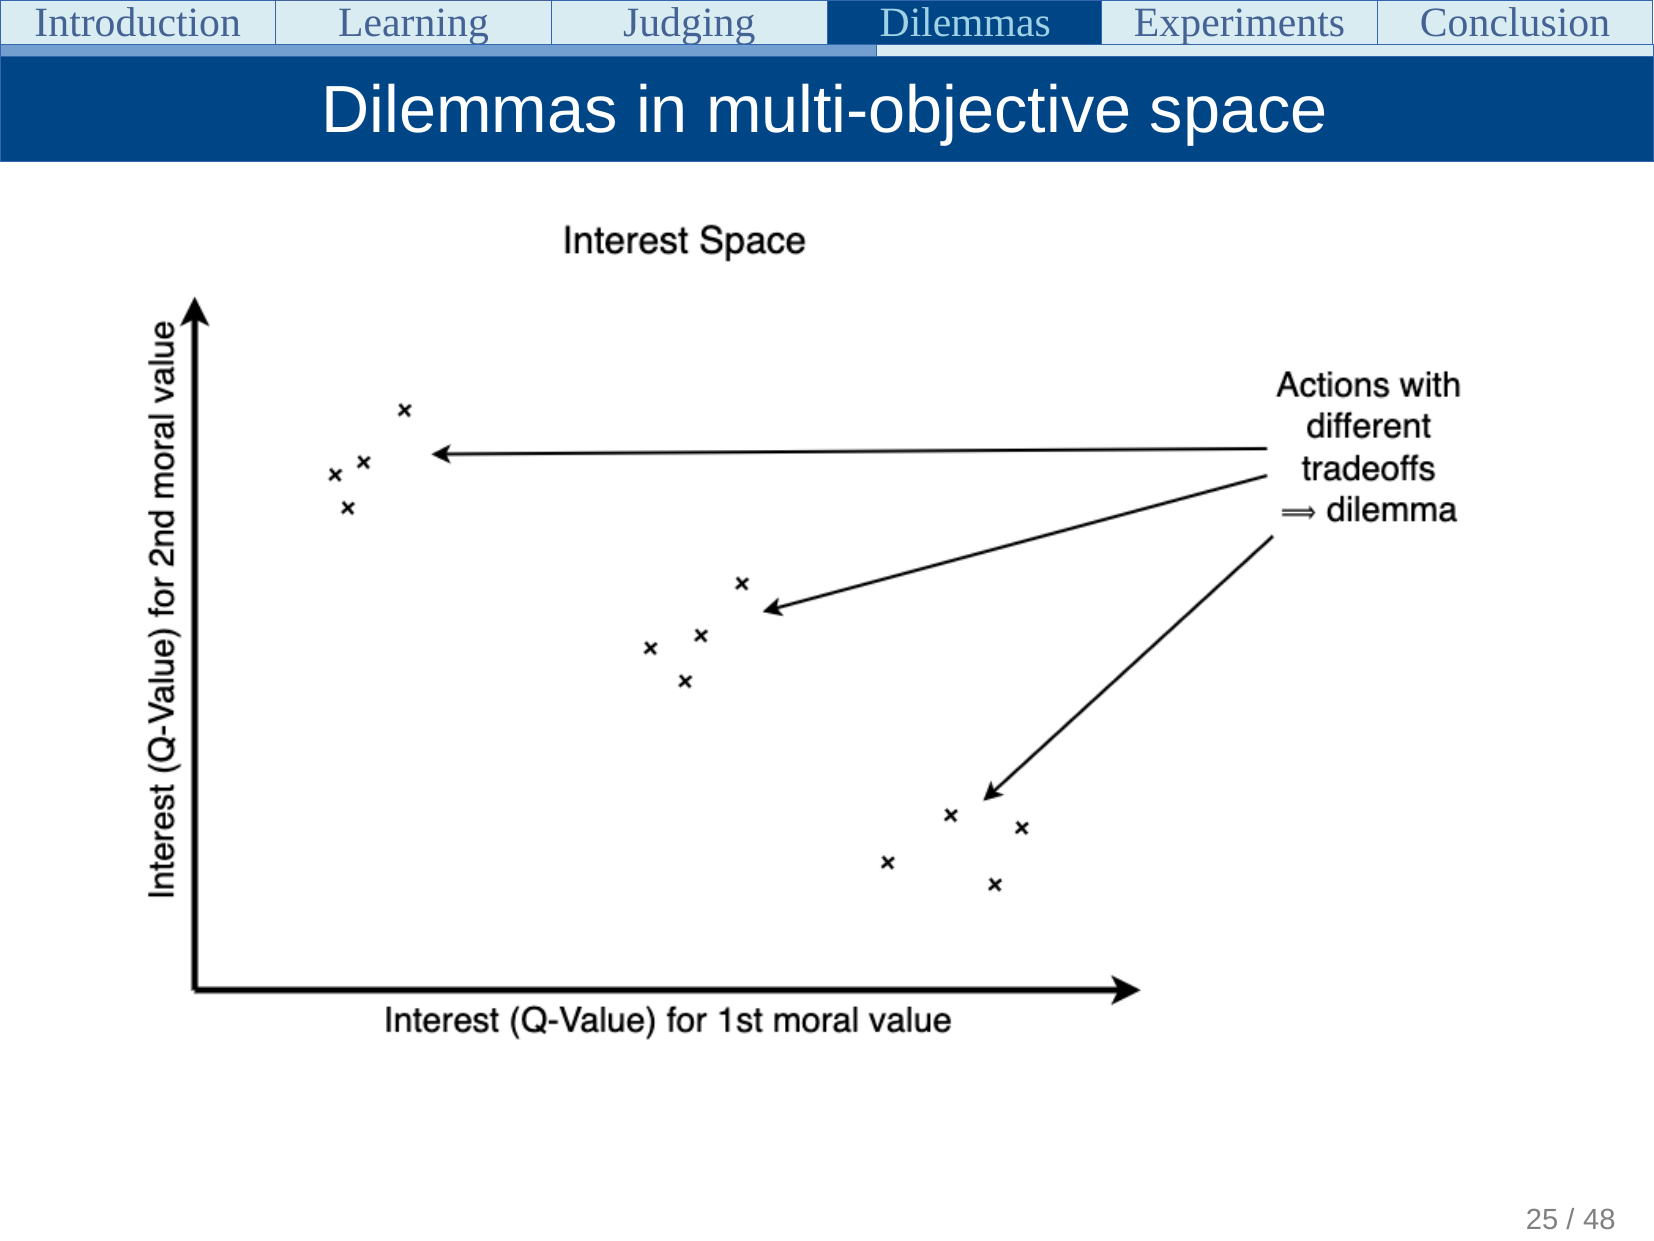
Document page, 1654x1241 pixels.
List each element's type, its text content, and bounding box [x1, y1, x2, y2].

picture [5, 170, 1645, 1163]
text_box [0, 44, 877, 57]
title Dilemmas in multi-objective space [0, 56, 1651, 162]
